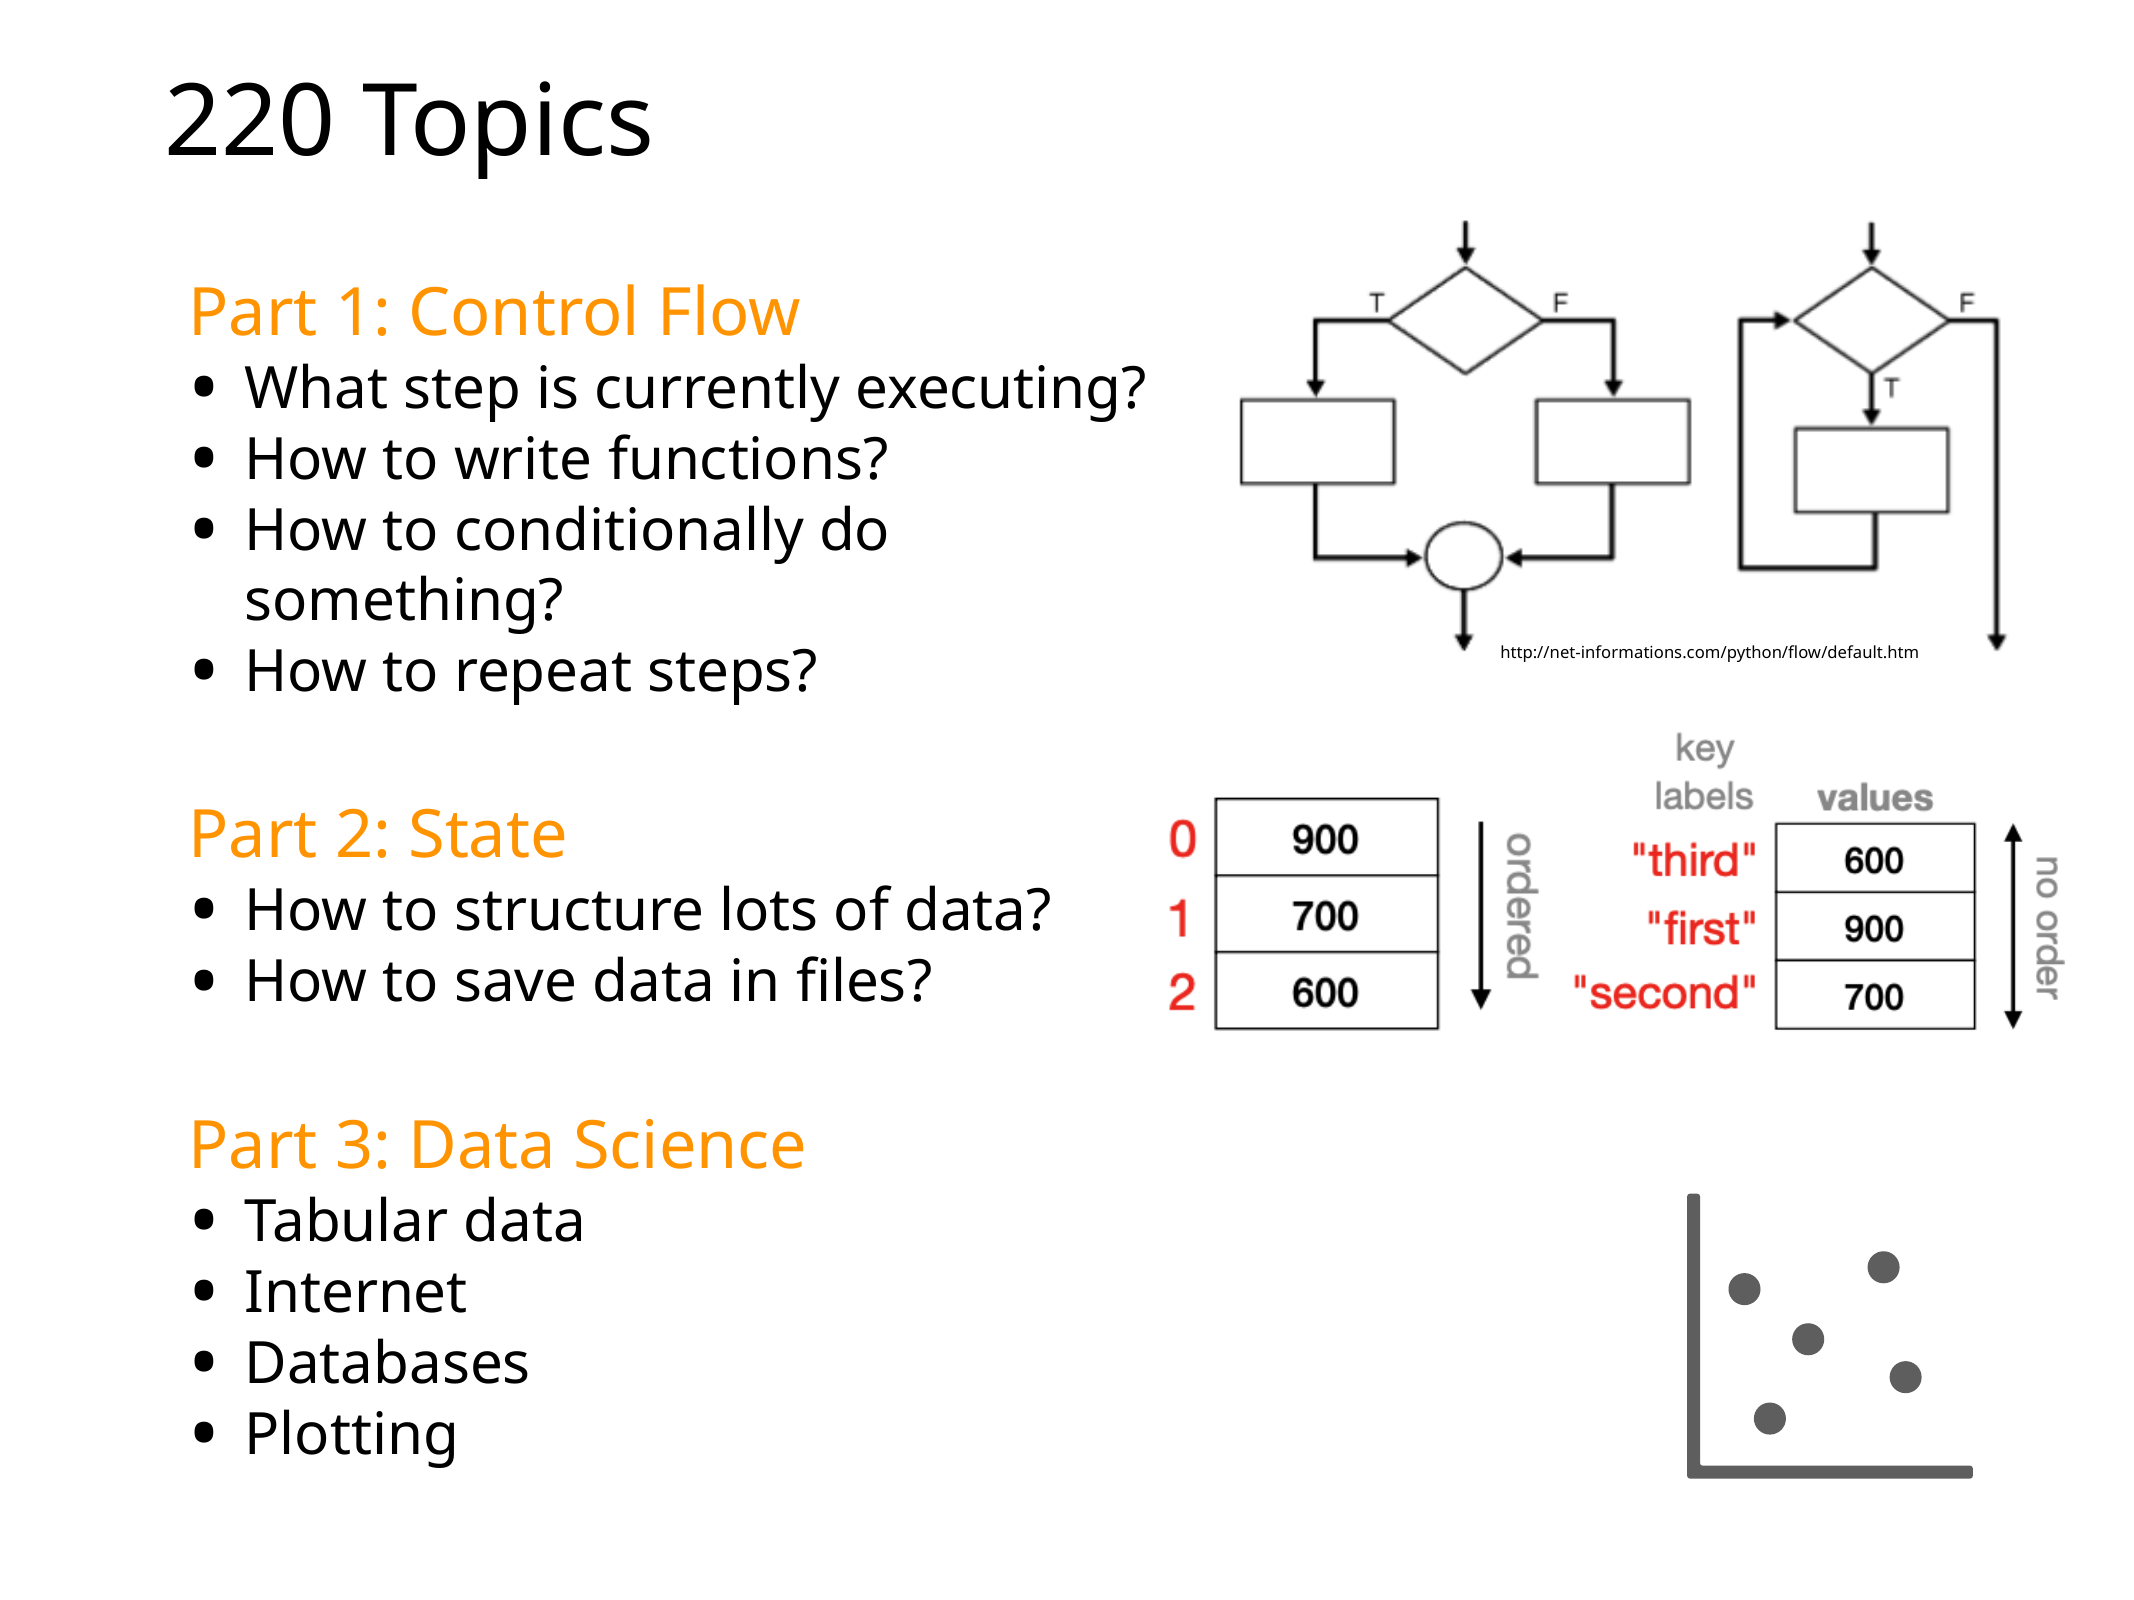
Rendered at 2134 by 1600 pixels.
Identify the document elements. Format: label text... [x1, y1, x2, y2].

text_box http://net-informations.com/python/flow/default.htm [1491, 633, 1929, 671]
text_box Part 1: Control Flow What step is currently executing? How to write functions? How to conditionally do something? How to repeat steps? Part 2: State How to structure lots of data? How to save data in files? Part 3: Data Science Tabular data Internet Databases Plotting [156, 260, 1177, 1457]
text_box [1753, 1402, 1786, 1435]
text_box [1867, 1251, 1900, 1284]
text_box [1792, 1323, 1825, 1356]
picture [1154, 721, 2085, 1047]
text_box 220 Topics [156, 41, 1977, 190]
text_box [1889, 1361, 1922, 1394]
text_box [1728, 1273, 1761, 1306]
picture [1224, 215, 2030, 672]
text_box [1687, 1193, 1973, 1479]
